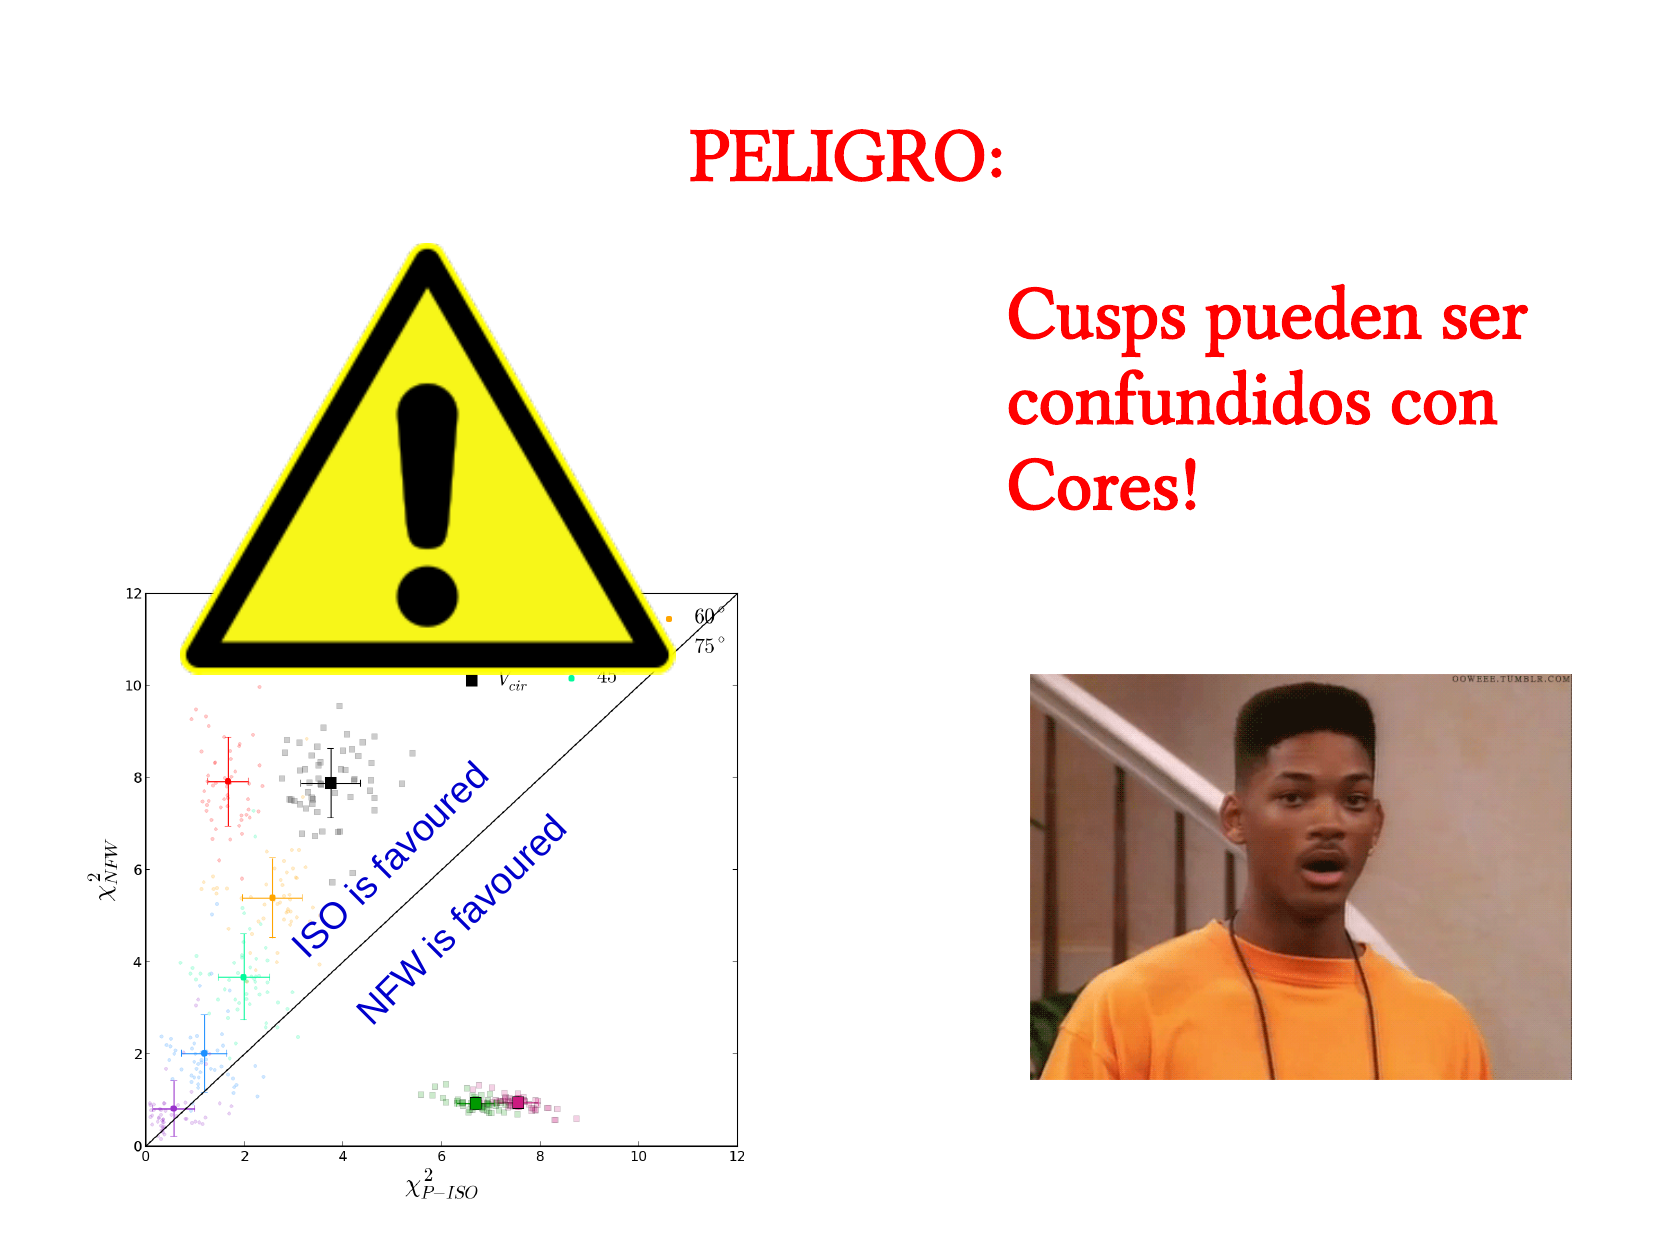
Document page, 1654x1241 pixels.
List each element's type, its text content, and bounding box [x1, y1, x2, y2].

picture [0, 0, 1654, 1241]
title ISO is favoured [223, 693, 557, 1027]
title PELIGRO: [690, 94, 1621, 217]
title Cusps pueden ser confundidos con Cores! [1007, 270, 1593, 528]
title NFW is favoured [295, 754, 628, 1087]
